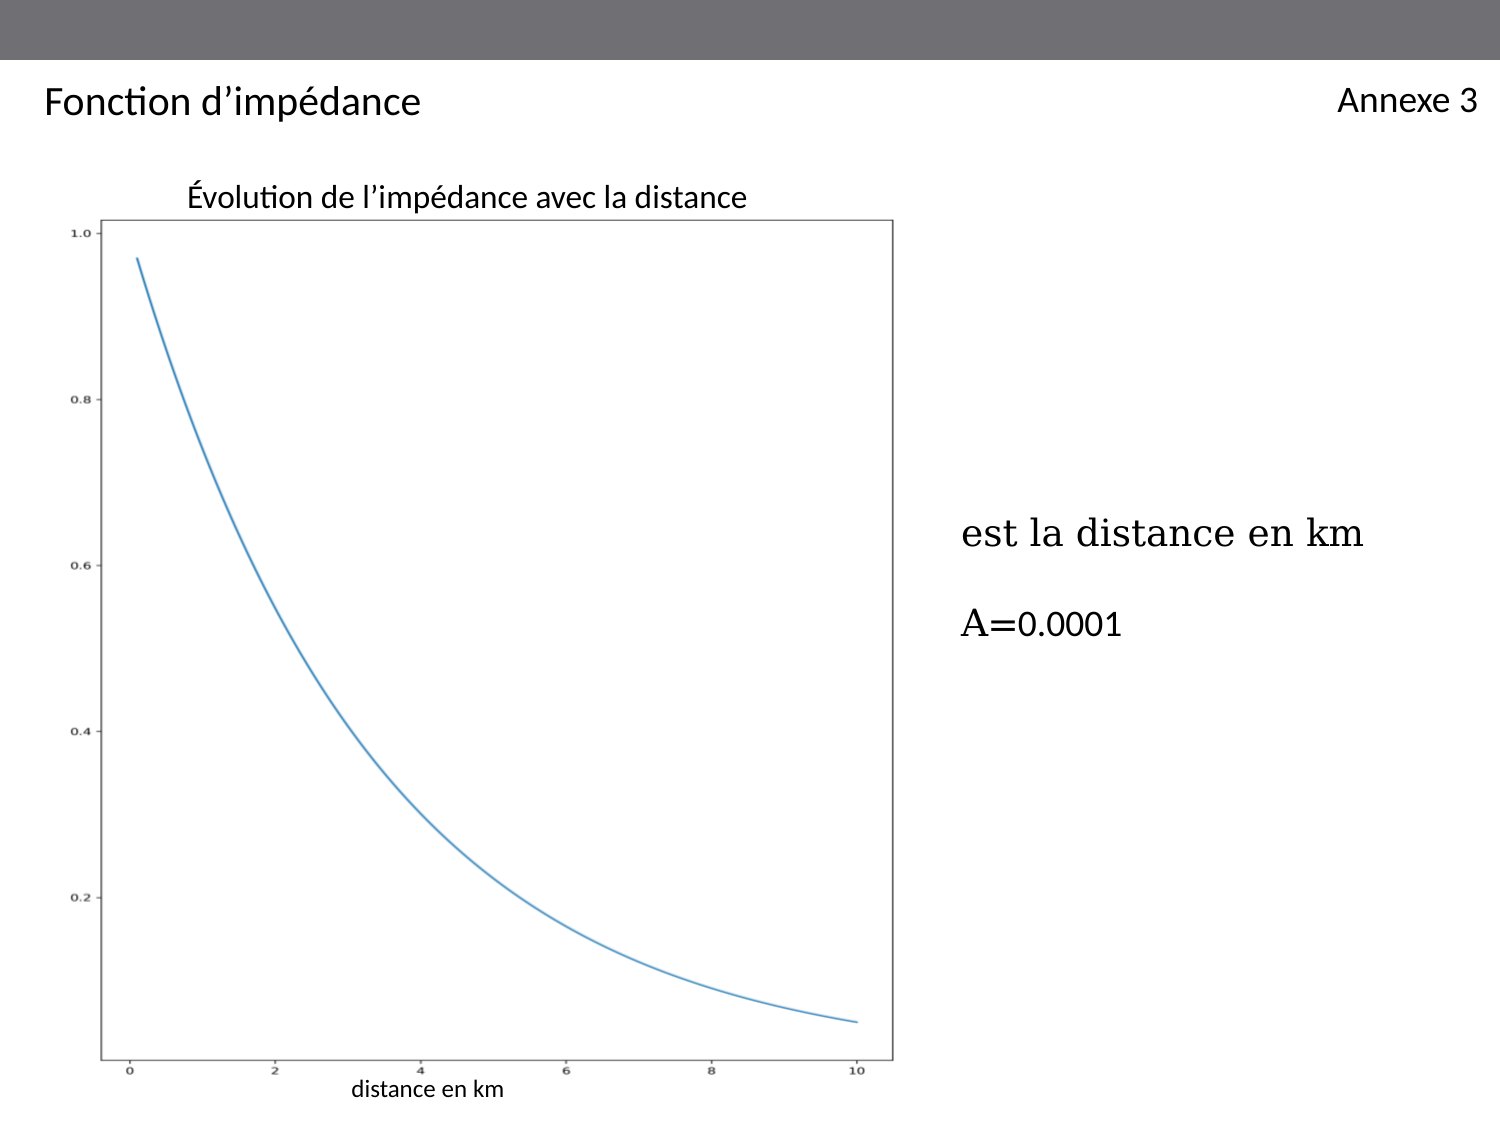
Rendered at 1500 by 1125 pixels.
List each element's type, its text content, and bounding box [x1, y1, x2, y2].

text_box Annexe 3 [1322, 67, 1495, 129]
picture [29, 218, 901, 1077]
title Évolution de l’impédance avec la distance [172, 149, 833, 242]
text_box est la distance en km A=0.0001 [946, 456, 1471, 717]
text_box Fonction d’impédance [29, 66, 1243, 132]
text_box distance en km [336, 1058, 609, 1116]
